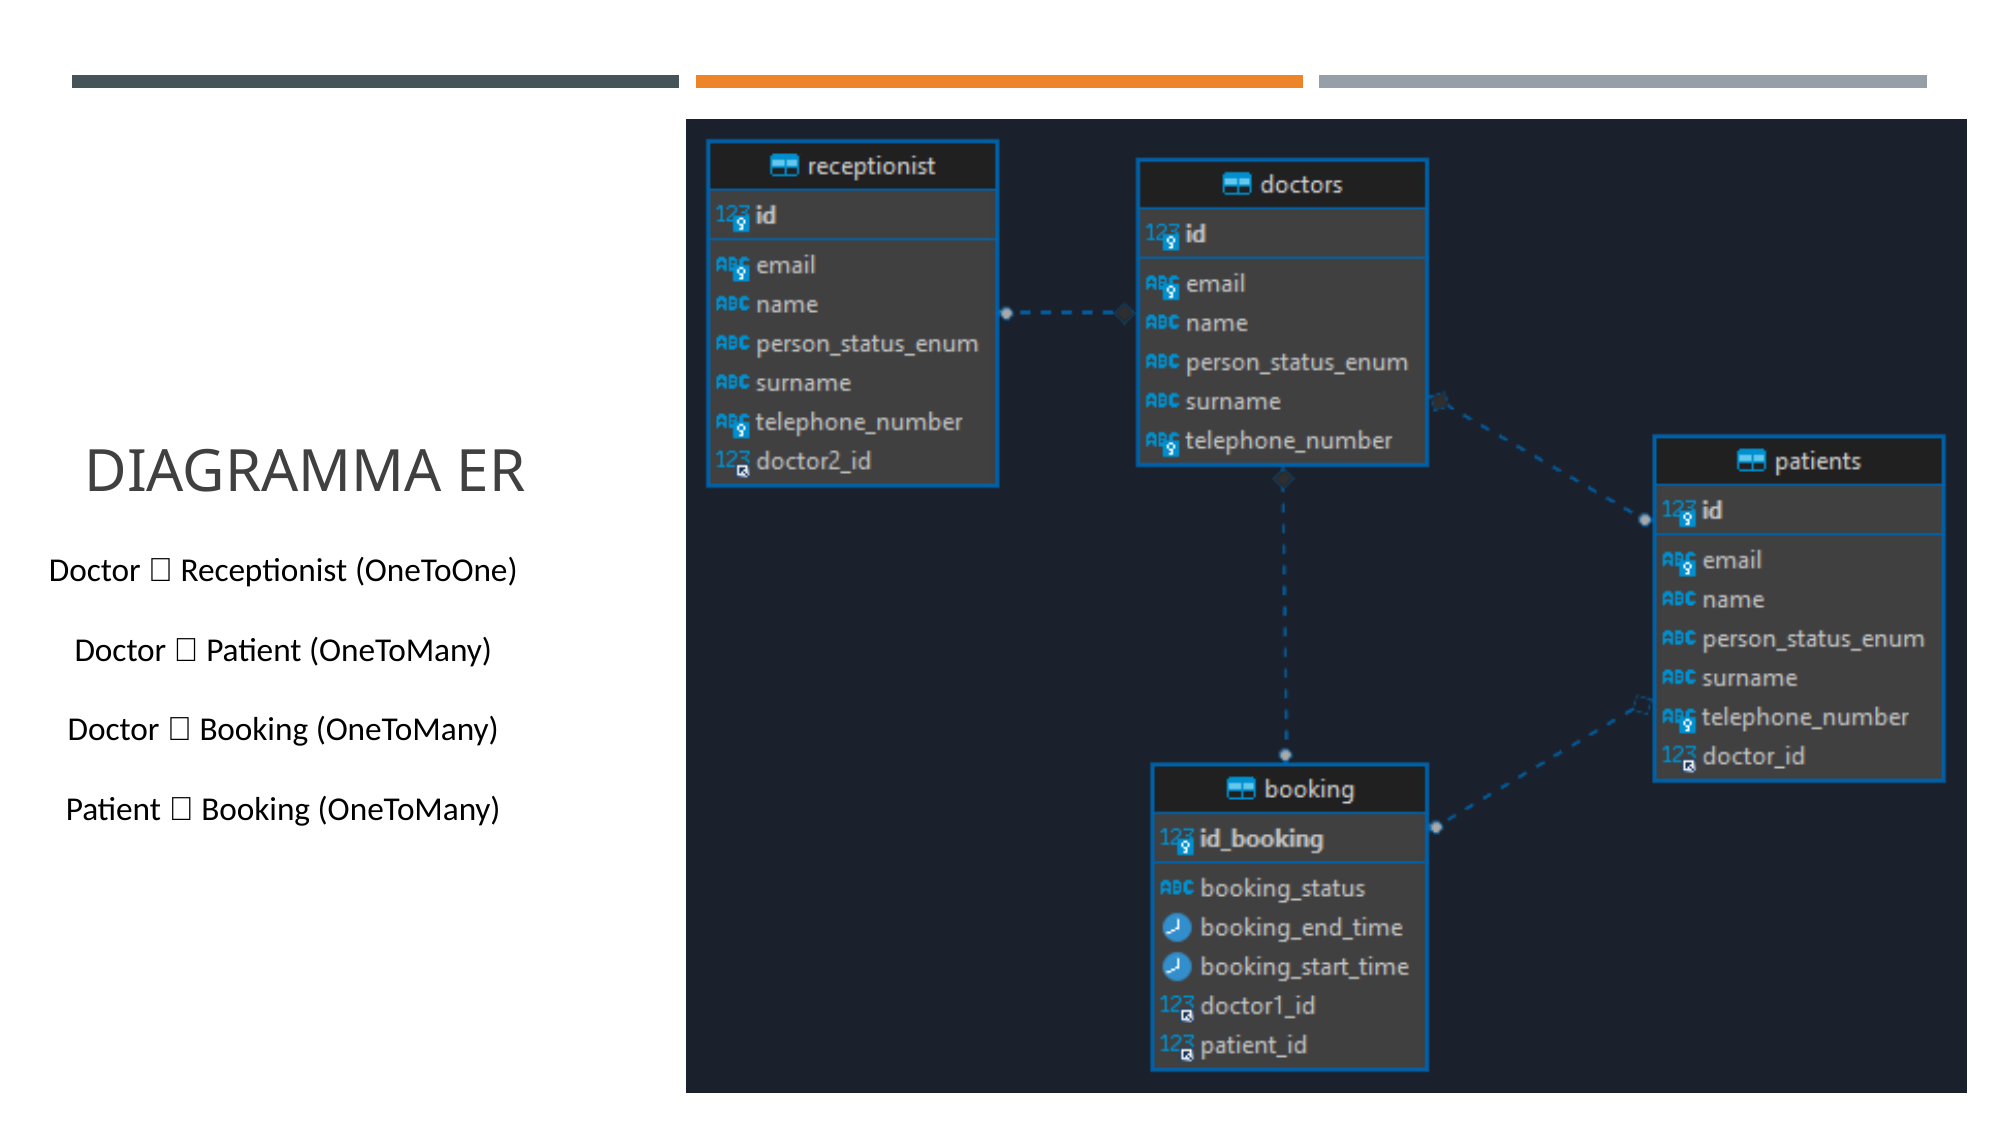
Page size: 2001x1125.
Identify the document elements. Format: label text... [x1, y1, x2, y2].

text_box Doctor  Receptionist (OneToOne) Doctor  Patient (OneToMany) Doctor  Booking (OneToMany) Patient  Booking (OneToMany) [33, 540, 634, 1125]
title DIAGRAMMA ER [69, 349, 661, 512]
picture [686, 120, 1967, 1093]
